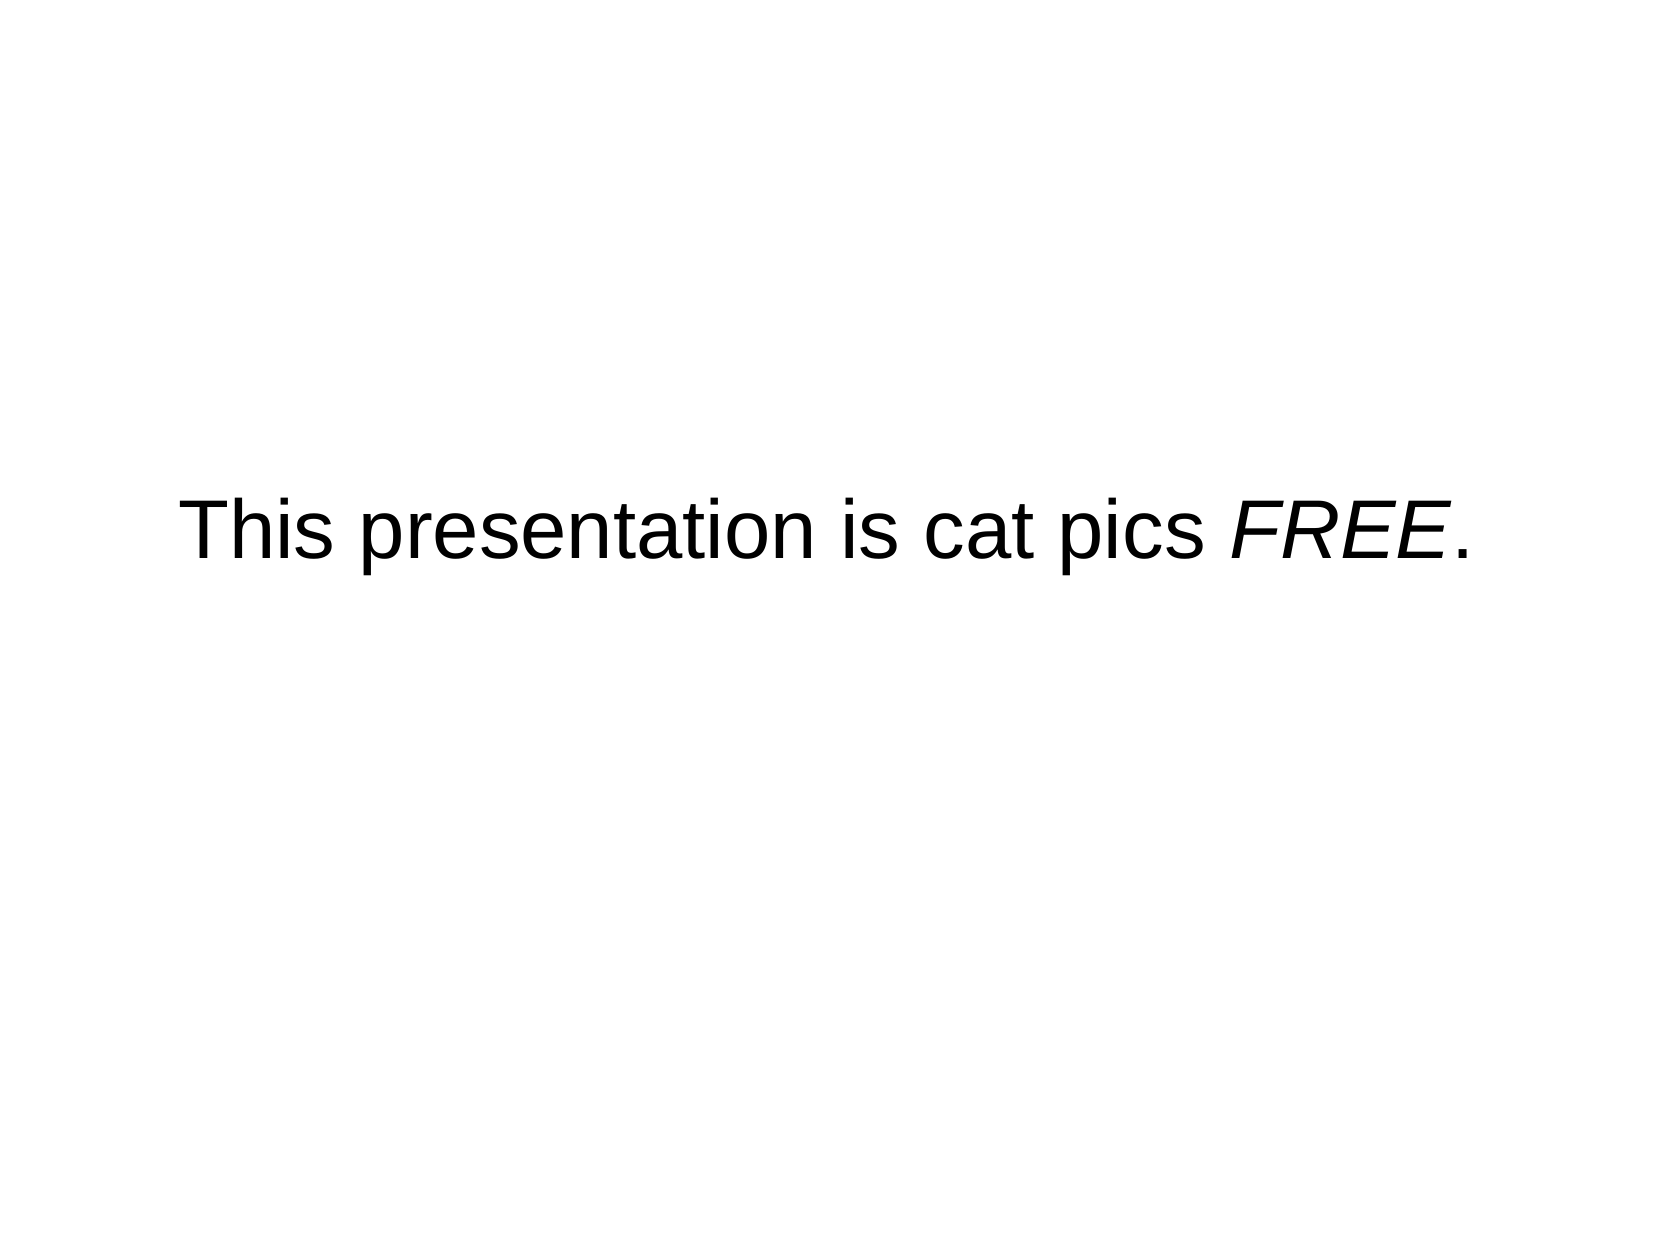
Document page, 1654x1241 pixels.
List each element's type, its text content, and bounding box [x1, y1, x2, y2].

subtitle This presentation is cat pics FREE. [82, 49, 1571, 1010]
